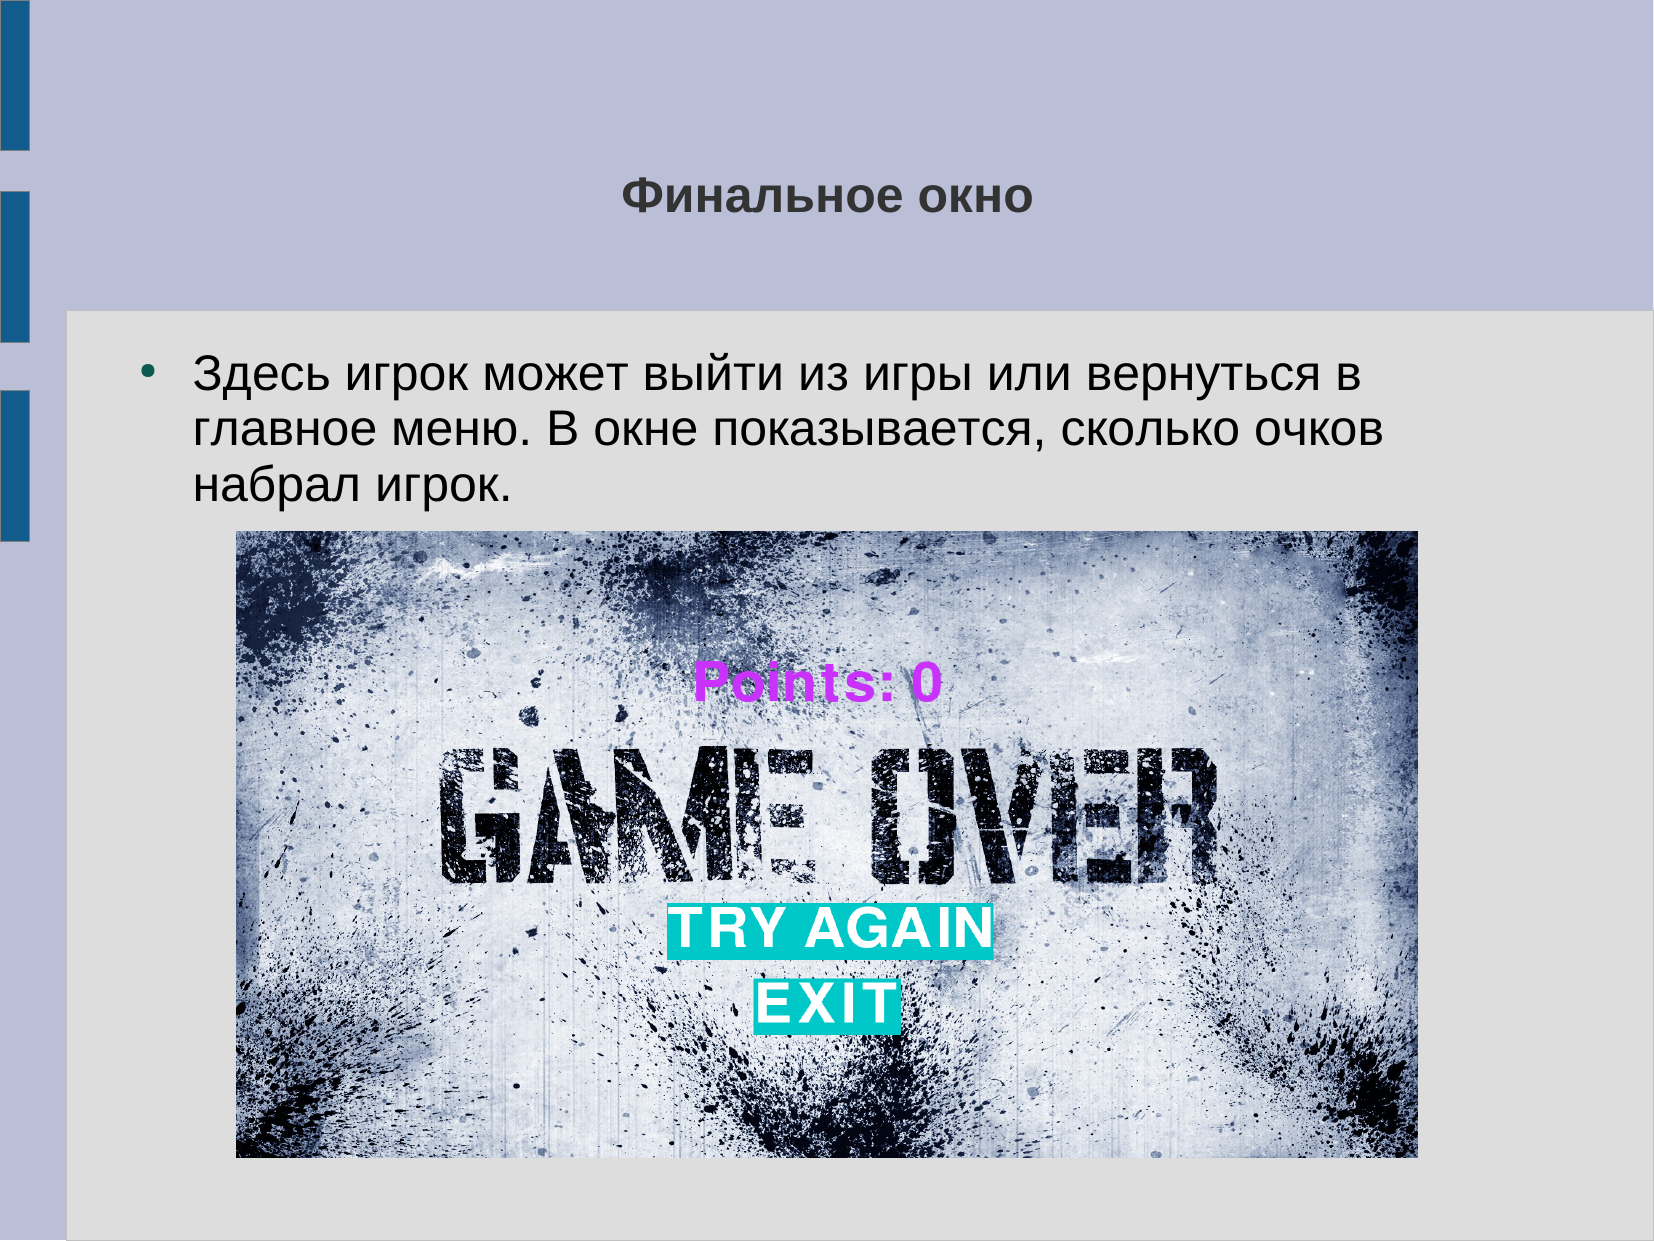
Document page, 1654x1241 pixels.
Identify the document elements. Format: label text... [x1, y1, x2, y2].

title Финальное окно [121, 91, 1534, 299]
list Здесь игрок может выйти из игры или вернуться в главное меню. В окне показывается, сколько очков набрал игрок. [121, 344, 1534, 1127]
picture [236, 531, 1418, 1158]
